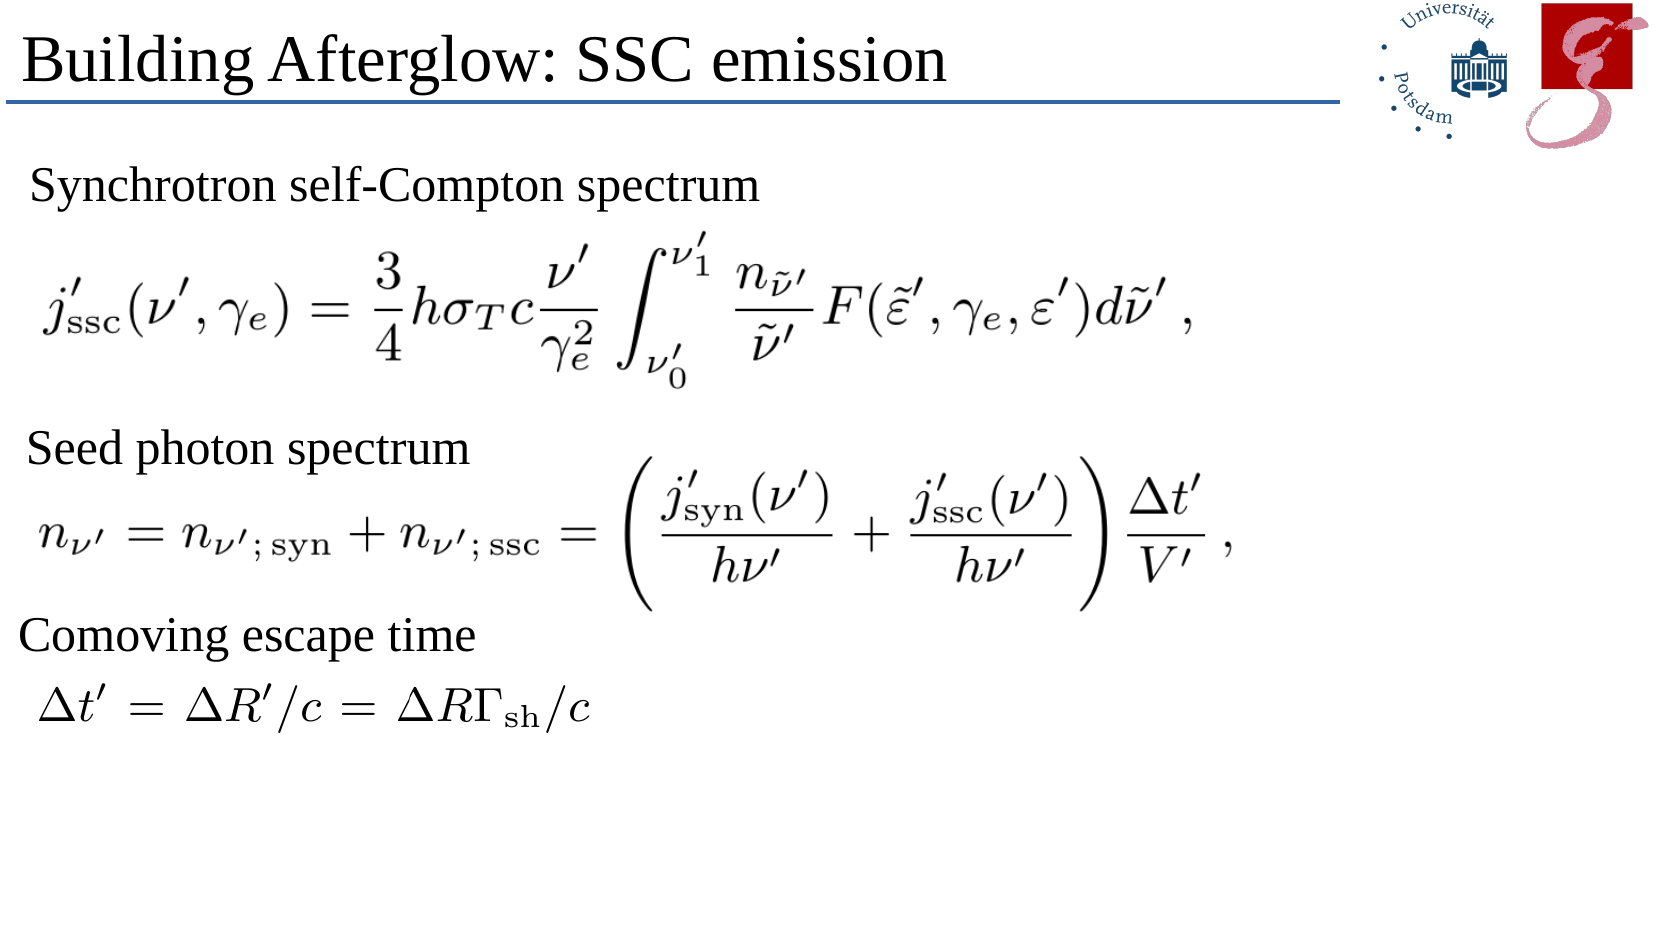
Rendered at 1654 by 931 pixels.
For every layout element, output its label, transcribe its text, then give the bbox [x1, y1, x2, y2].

text_box Seed photon spectrum [10, 412, 485, 478]
text_box Synchrotron self-Compton spectrum [14, 150, 770, 215]
picture [34, 449, 1235, 614]
text_box Comoving escape time [3, 600, 488, 665]
picture [34, 678, 597, 738]
title Building Afterglow: SSC emission [20, 0, 1375, 118]
picture [34, 224, 1197, 396]
picture [1375, 0, 1654, 154]
